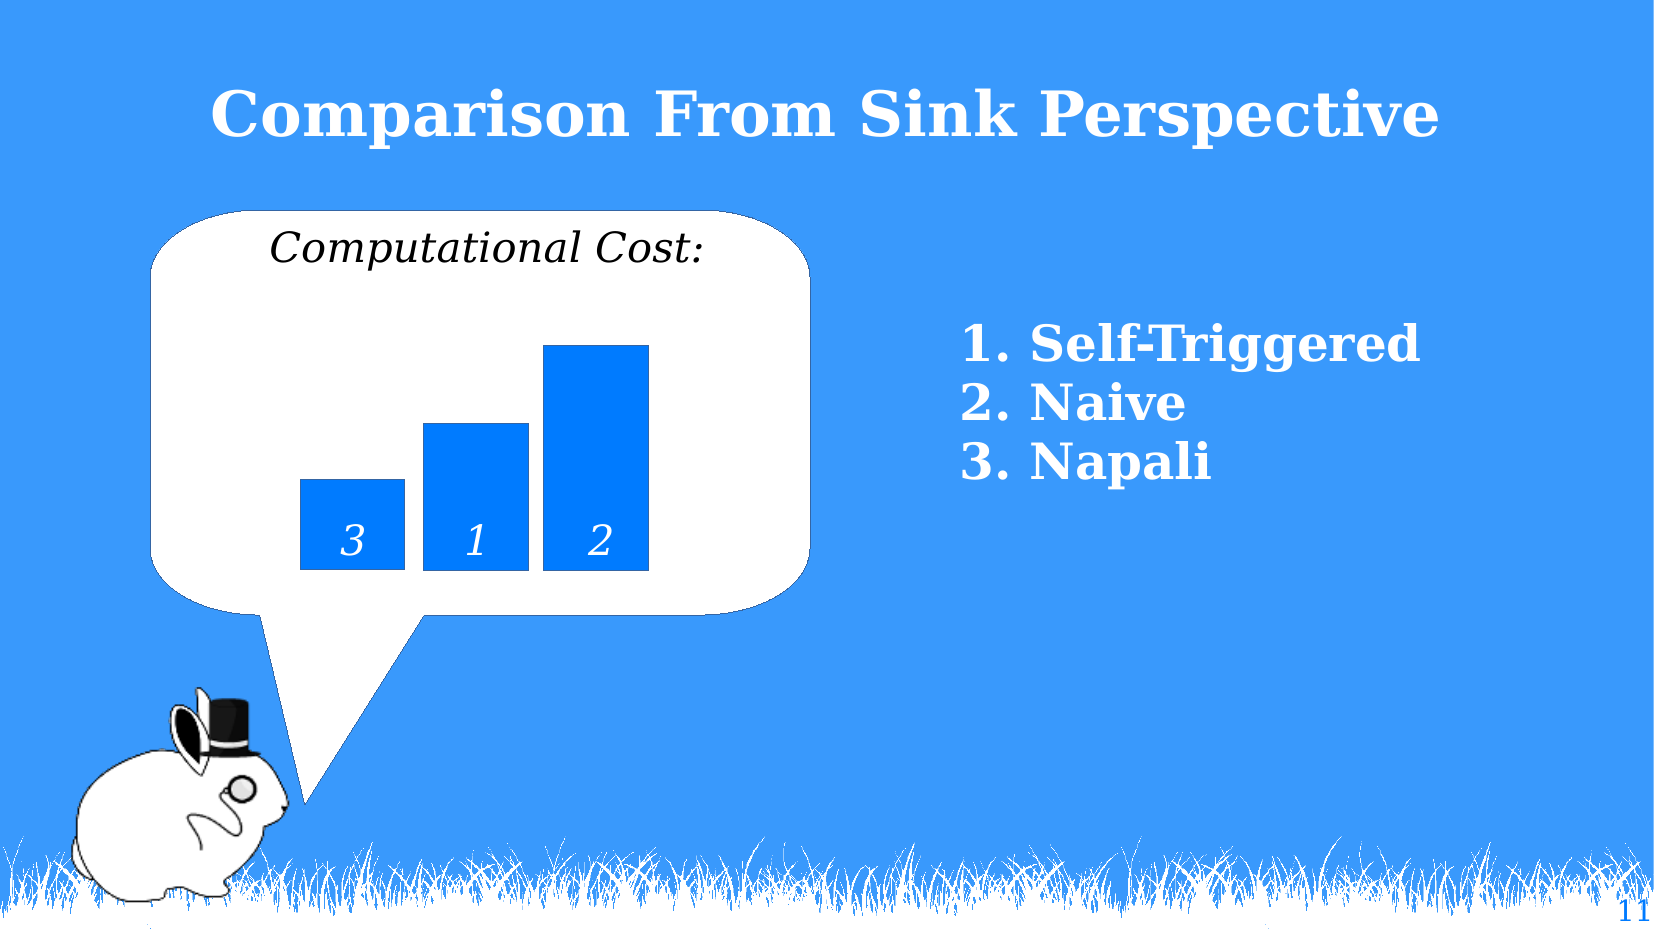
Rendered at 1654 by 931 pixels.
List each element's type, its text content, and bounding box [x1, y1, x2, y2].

text_box 1. Self-Triggered 2. Naive 3. Napali [945, 307, 1453, 661]
text_box 2 [573, 509, 649, 573]
title [82, 37, 1571, 193]
text_box 1 [449, 509, 525, 573]
text_box Computational Cost: [254, 216, 810, 329]
picture [0, 0, 1654, 931]
text_box 3 [325, 509, 401, 573]
text_box [150, 210, 811, 787]
